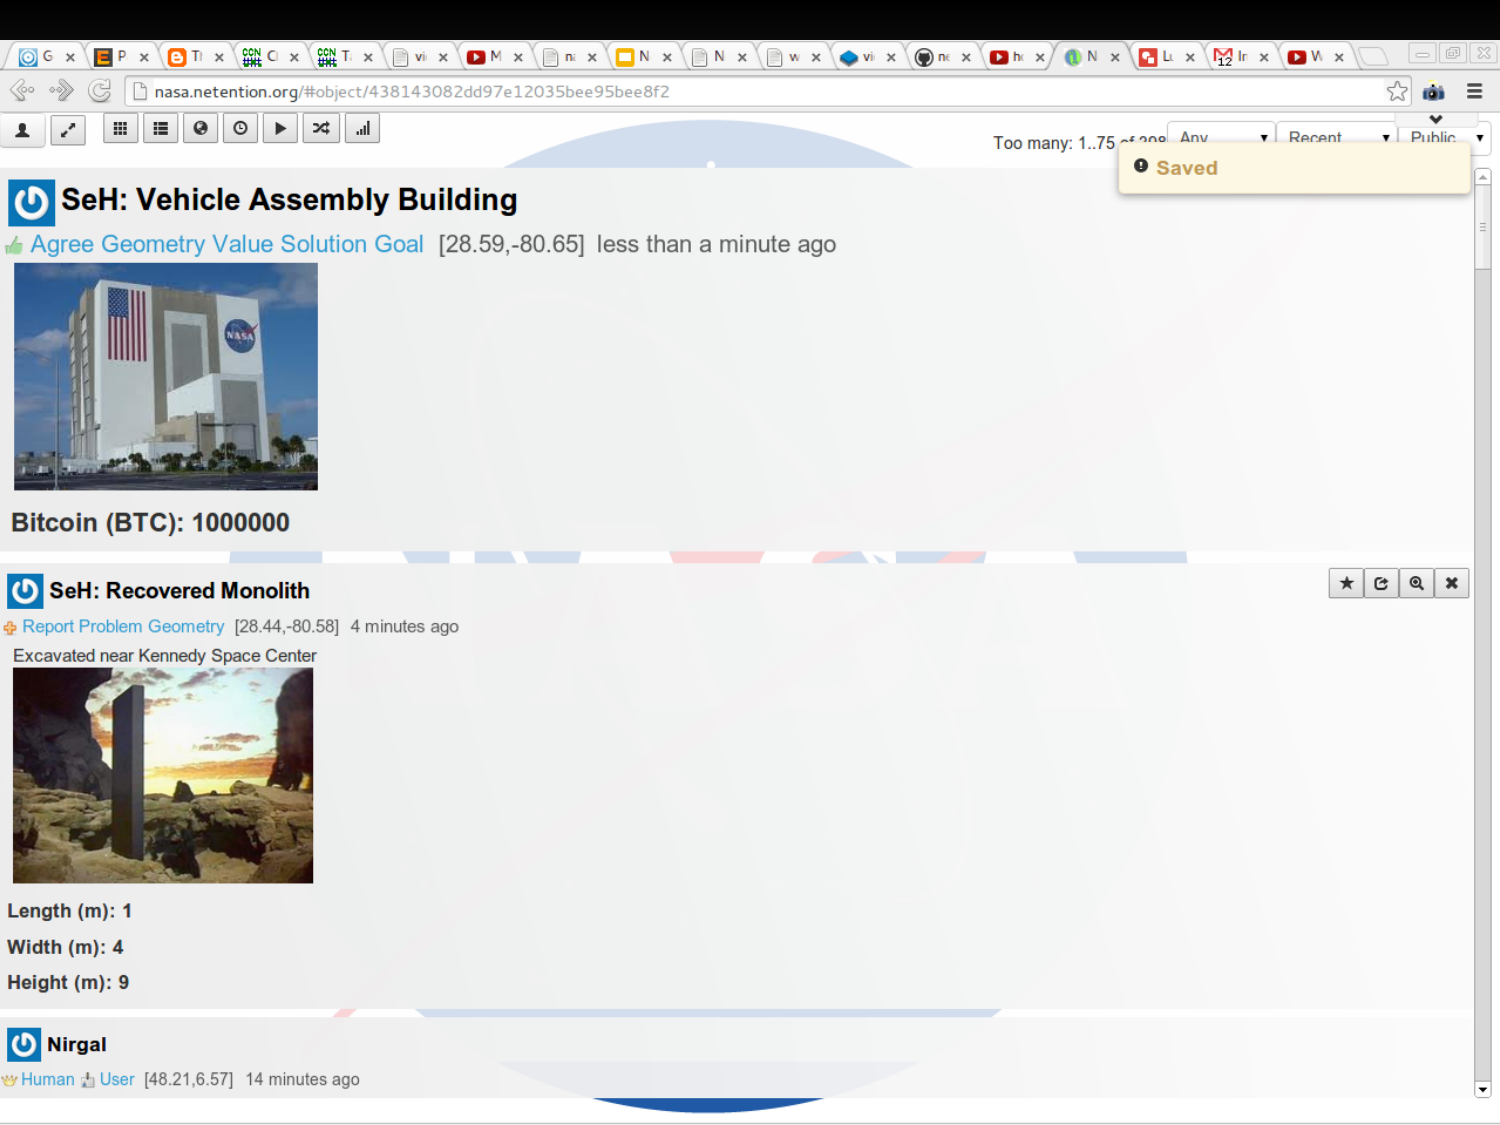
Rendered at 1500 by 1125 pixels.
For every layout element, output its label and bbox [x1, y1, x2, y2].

text_box [0, 40, 1500, 1125]
